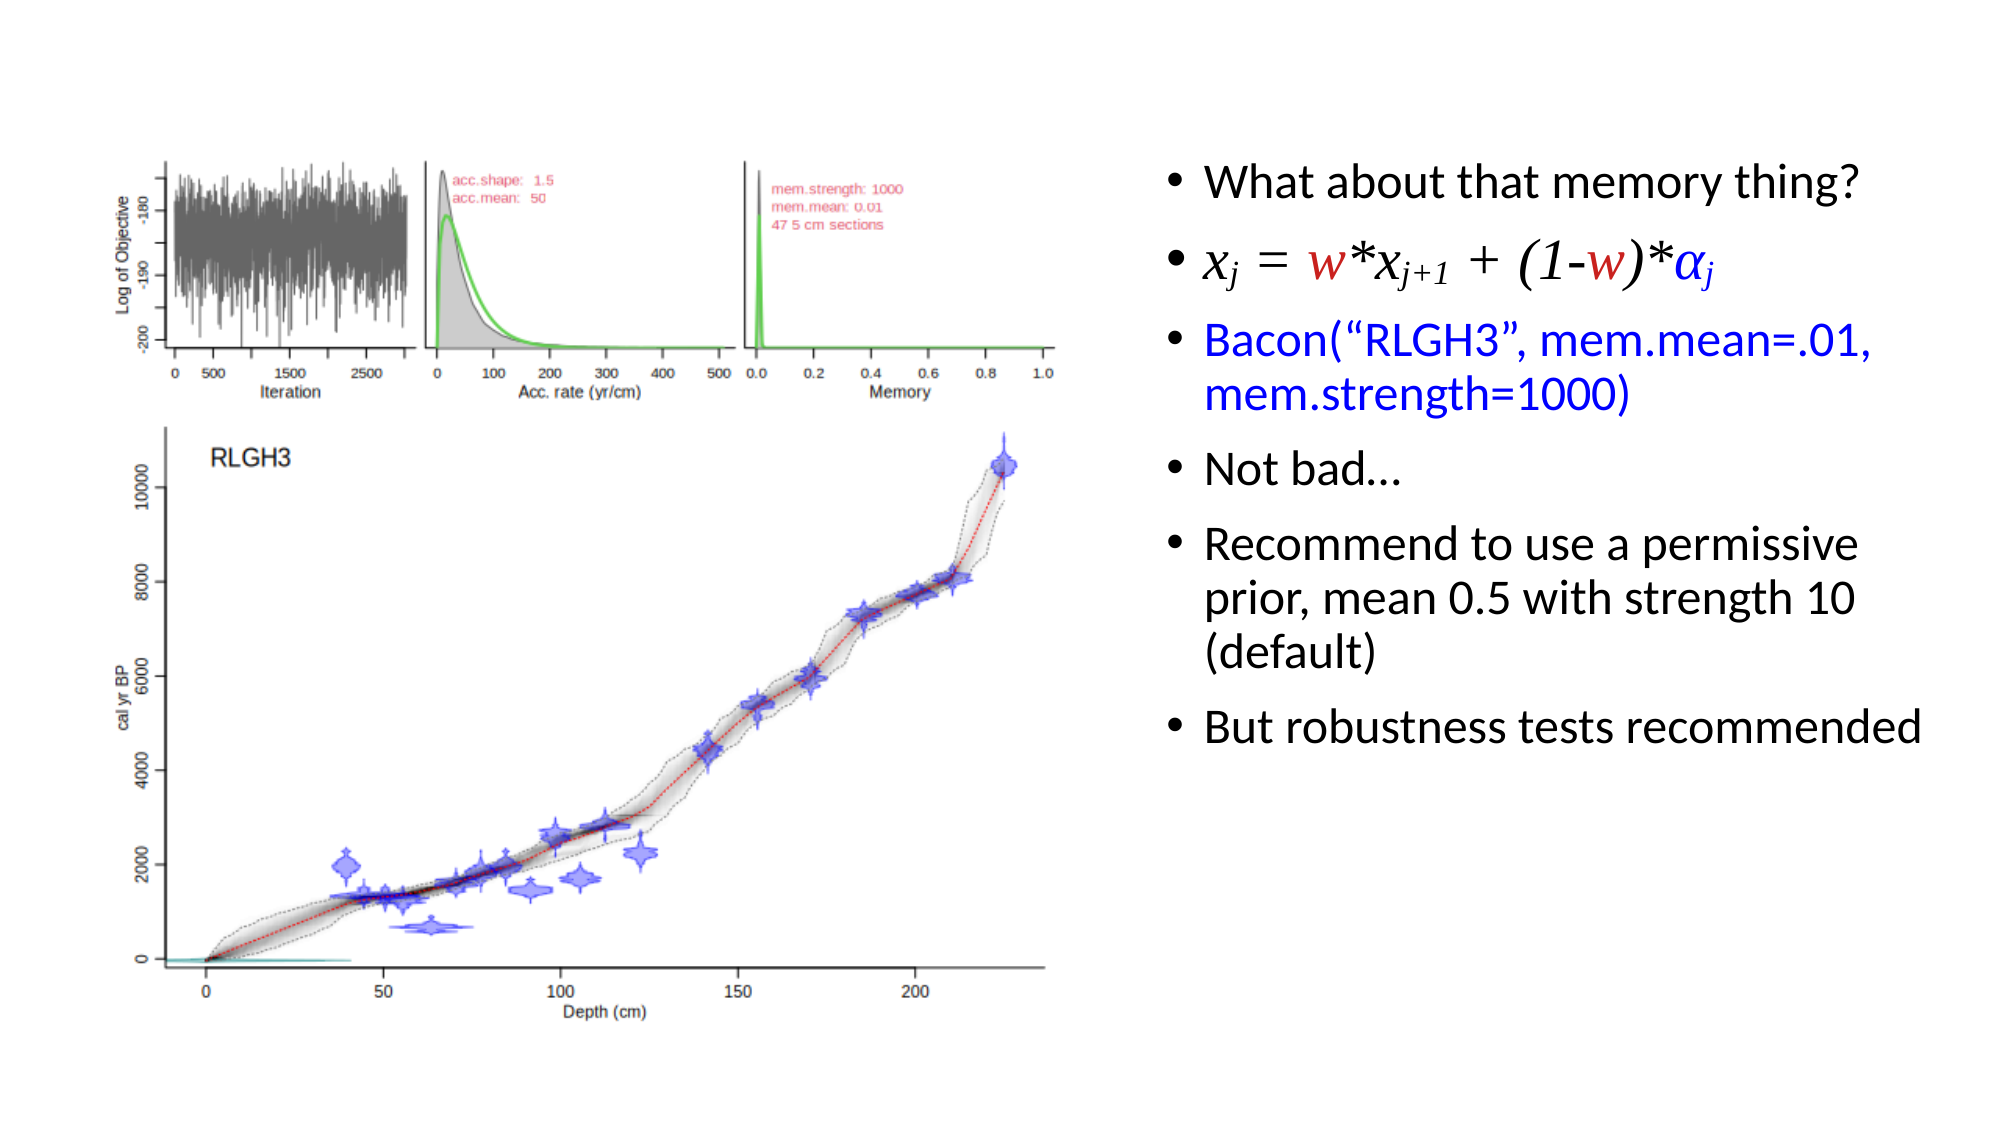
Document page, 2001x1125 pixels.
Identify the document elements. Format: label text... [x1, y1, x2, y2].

picture [108, 147, 1063, 1026]
text_box What about that memory thing? xj = w*xj+1 + (1-w)*αj Bacon(“RLGH3”, mem.mean=.01, mem.strength=1000) Not bad… Recommend to use a permissive prior, mean 0.5 with strength 10 (default) But robustness tests recommended [1151, 147, 1949, 1043]
